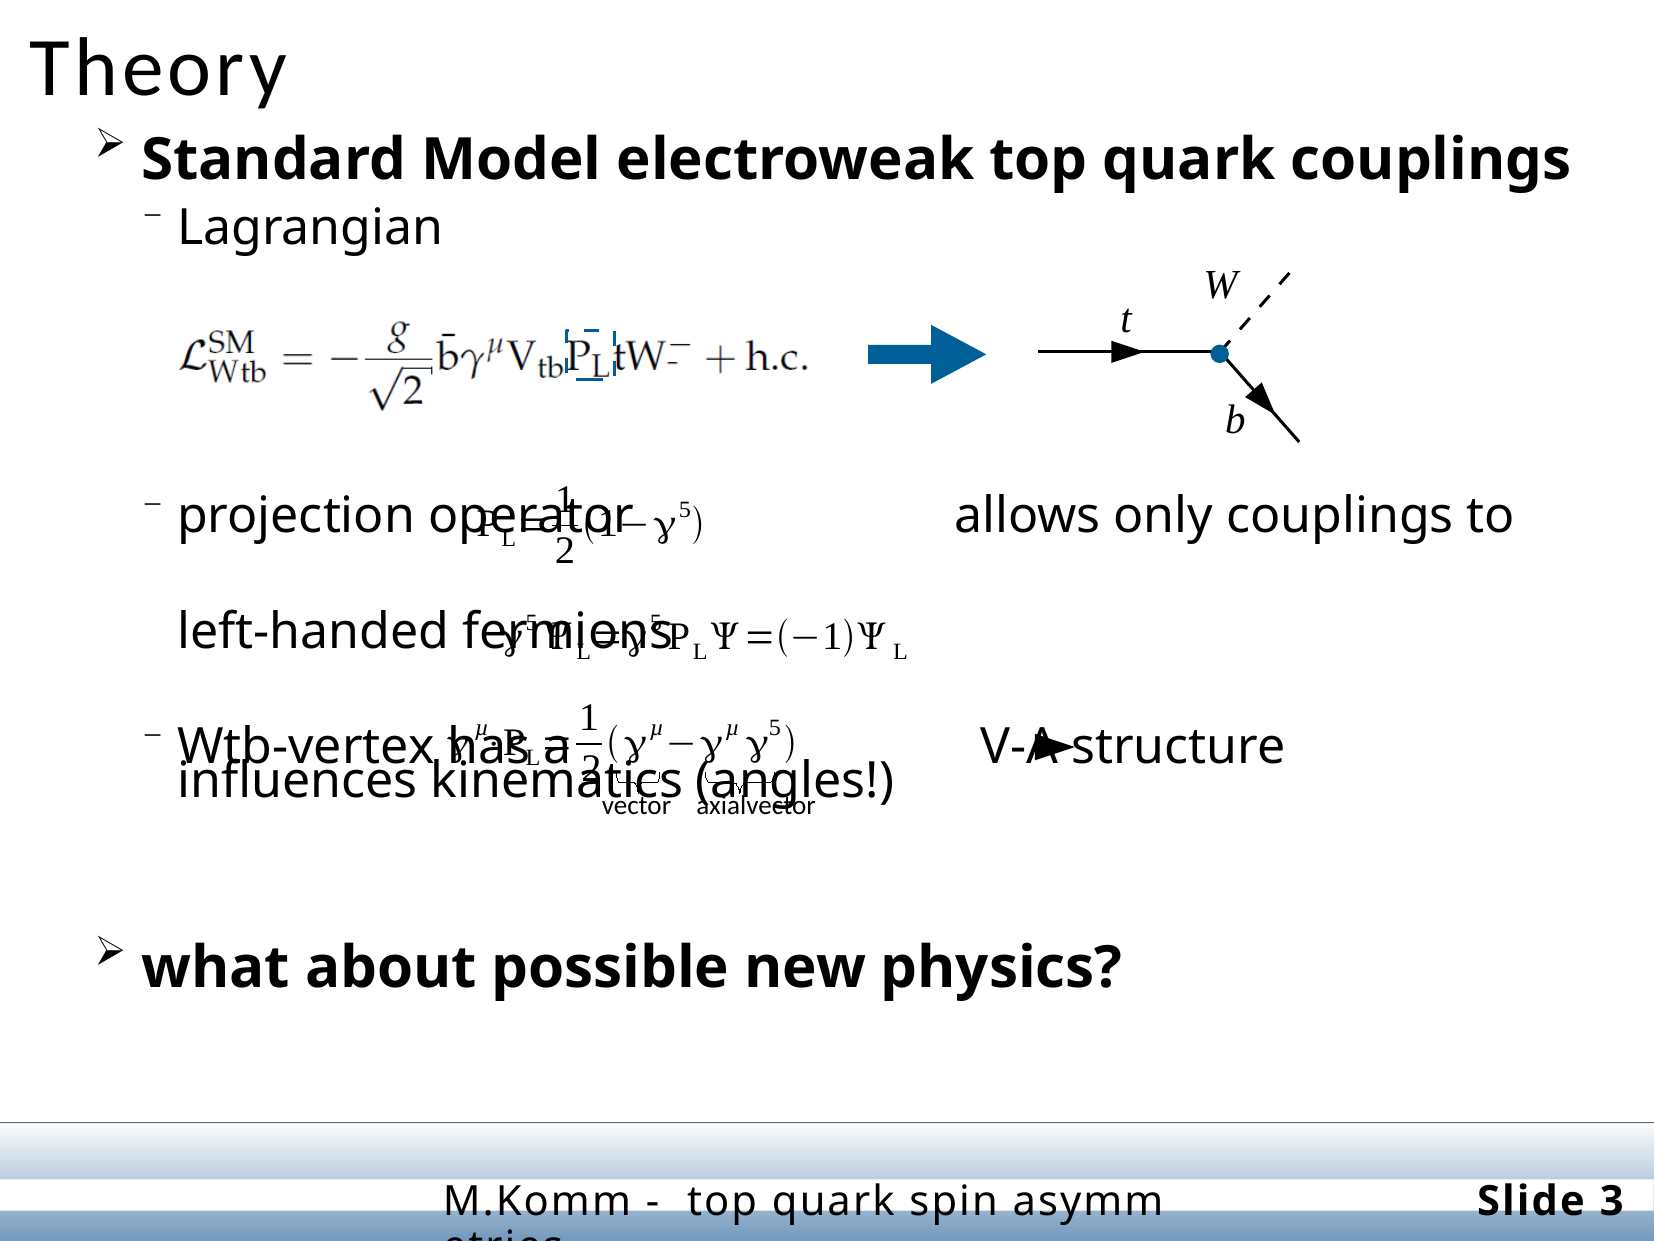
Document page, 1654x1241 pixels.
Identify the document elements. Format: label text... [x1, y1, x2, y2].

list Standard Model electroweak top quark couplings Lagrangian projection operator allows only couplings to left-handed fermions Wtb-vertex has a V-A structure influences kinematics (angles!) what about possible new physics? [82, 147, 1625, 1006]
chart [437, 696, 807, 792]
chart [1193, 262, 1247, 309]
title Theory [29, 24, 1625, 126]
text_box [868, 324, 987, 384]
text_box axialvector [681, 787, 831, 836]
chart [1214, 397, 1256, 443]
text_box vector [587, 787, 681, 836]
text_box [1211, 346, 1228, 362]
chart [466, 478, 715, 573]
chart [490, 608, 916, 664]
picture [177, 317, 812, 414]
chart [1110, 295, 1142, 342]
